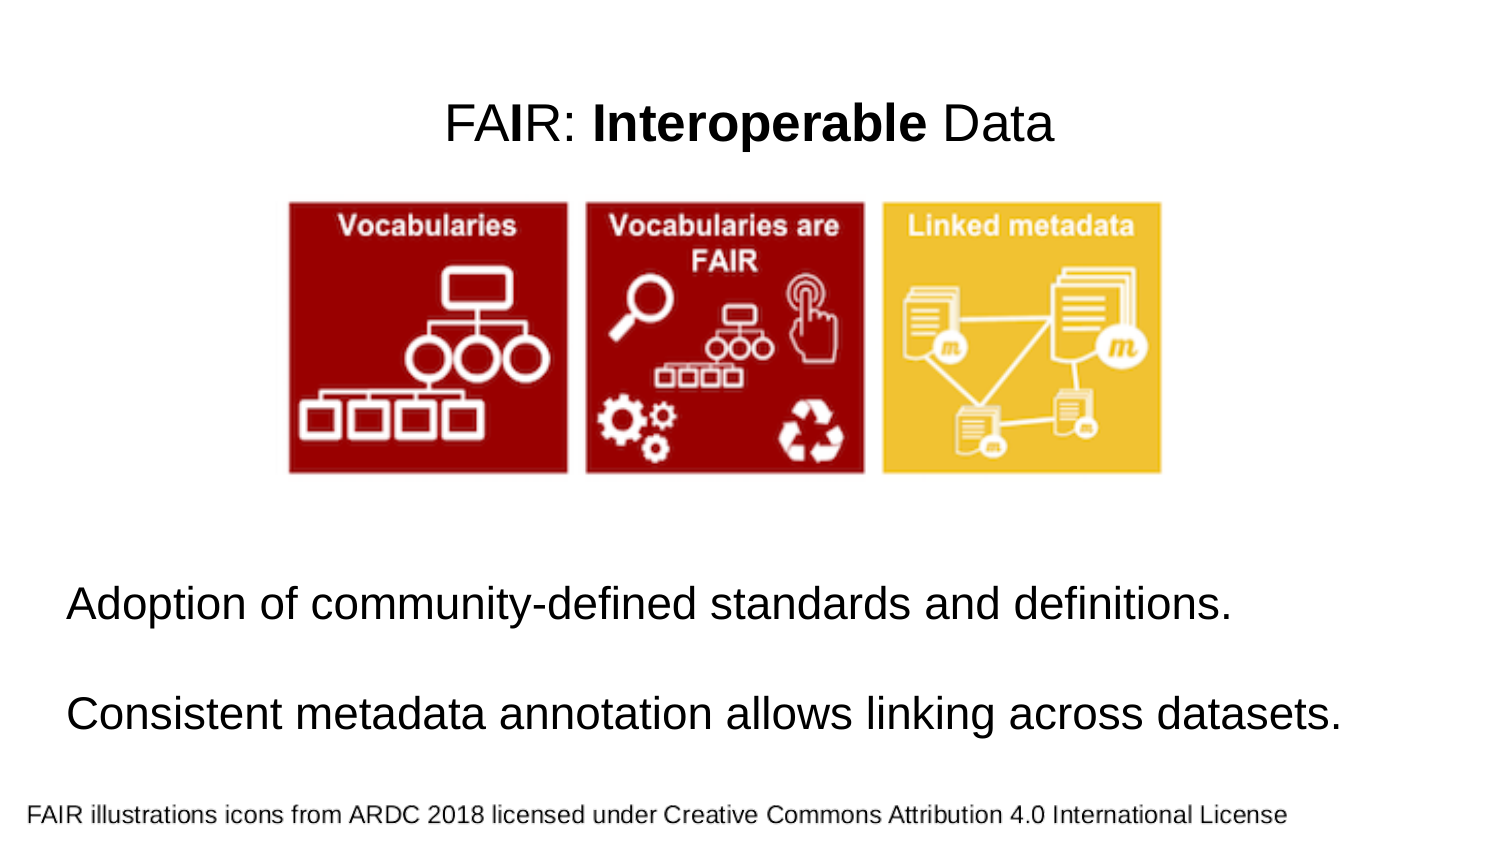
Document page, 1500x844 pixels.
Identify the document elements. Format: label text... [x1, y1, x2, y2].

picture [275, 193, 1167, 485]
picture [12, 783, 1307, 838]
text_box Adoption of community-defined standards and definitions. Consistent metadata annotation allows linking across datasets. [51, 558, 1449, 754]
title FAIR: Interoperable Data [51, 72, 1449, 167]
